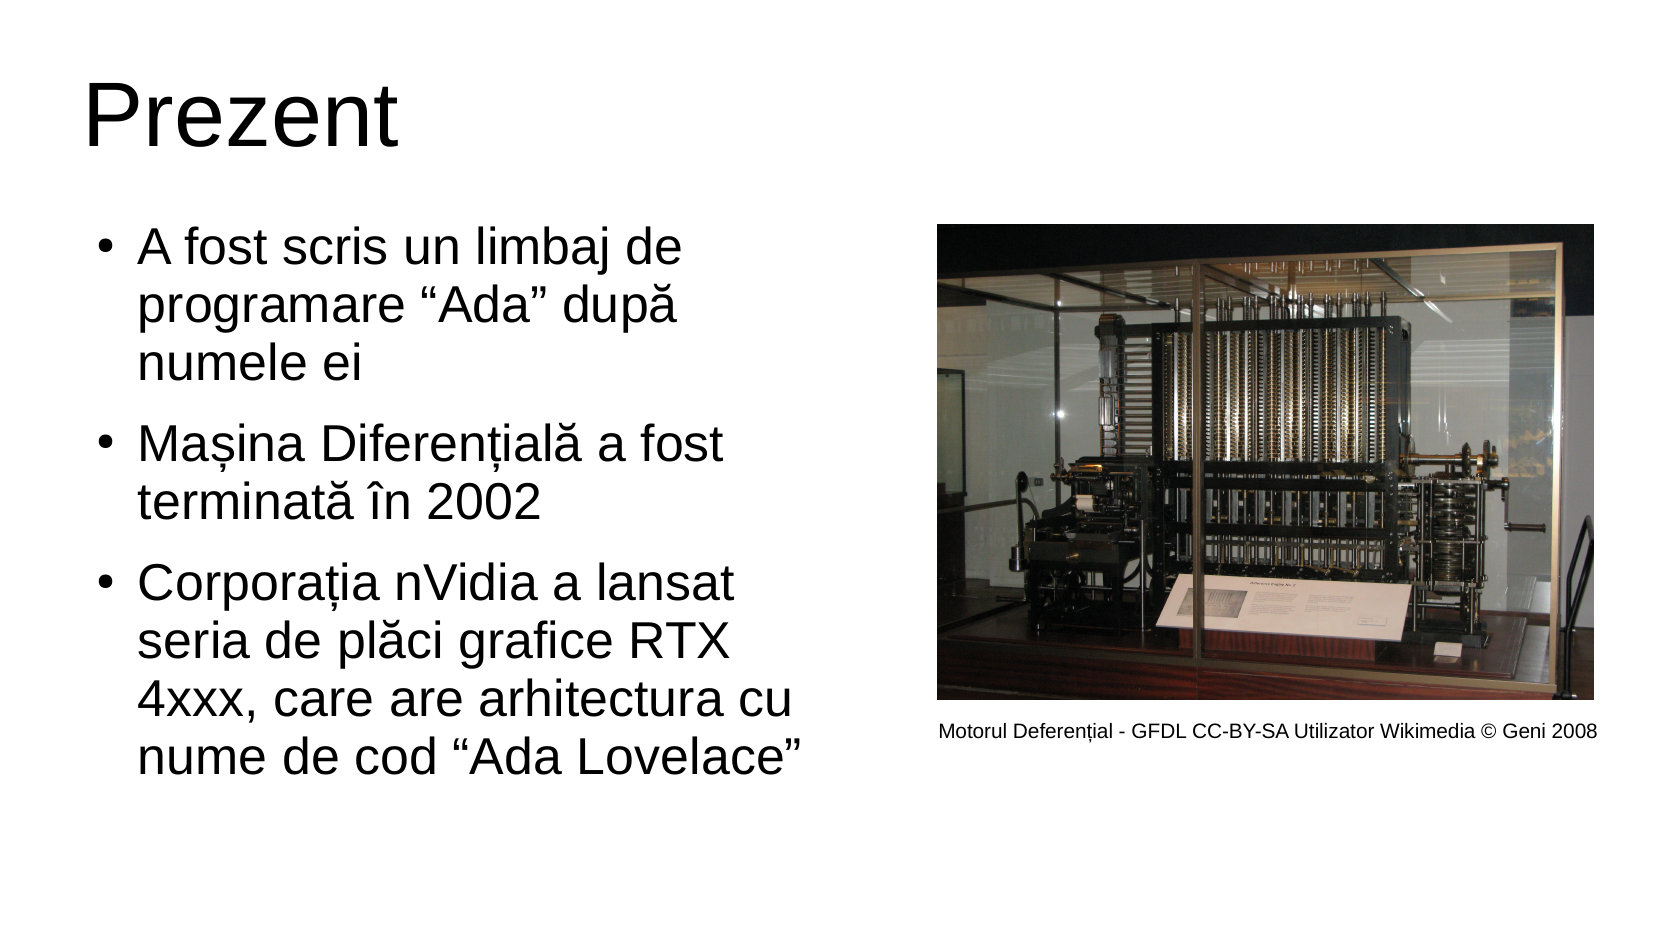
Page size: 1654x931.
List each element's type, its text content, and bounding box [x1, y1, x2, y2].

list A fost scris un limbaj de programare “Ada” după numele ei Mașina Diferențială a fost terminată în 2002 Corporația nVidia a lansat seria de plăci grafice RTX 4xxx, care are arhitectura cu nume de cod “Ada Lovelace” [82, 217, 863, 788]
picture [937, 224, 1594, 700]
text_box Motorul Deferențial - GFDL CC-BY-SA Utilizator Wikimedia © Geni 2008 [923, 712, 1637, 798]
title Prezent [82, 37, 1571, 193]
